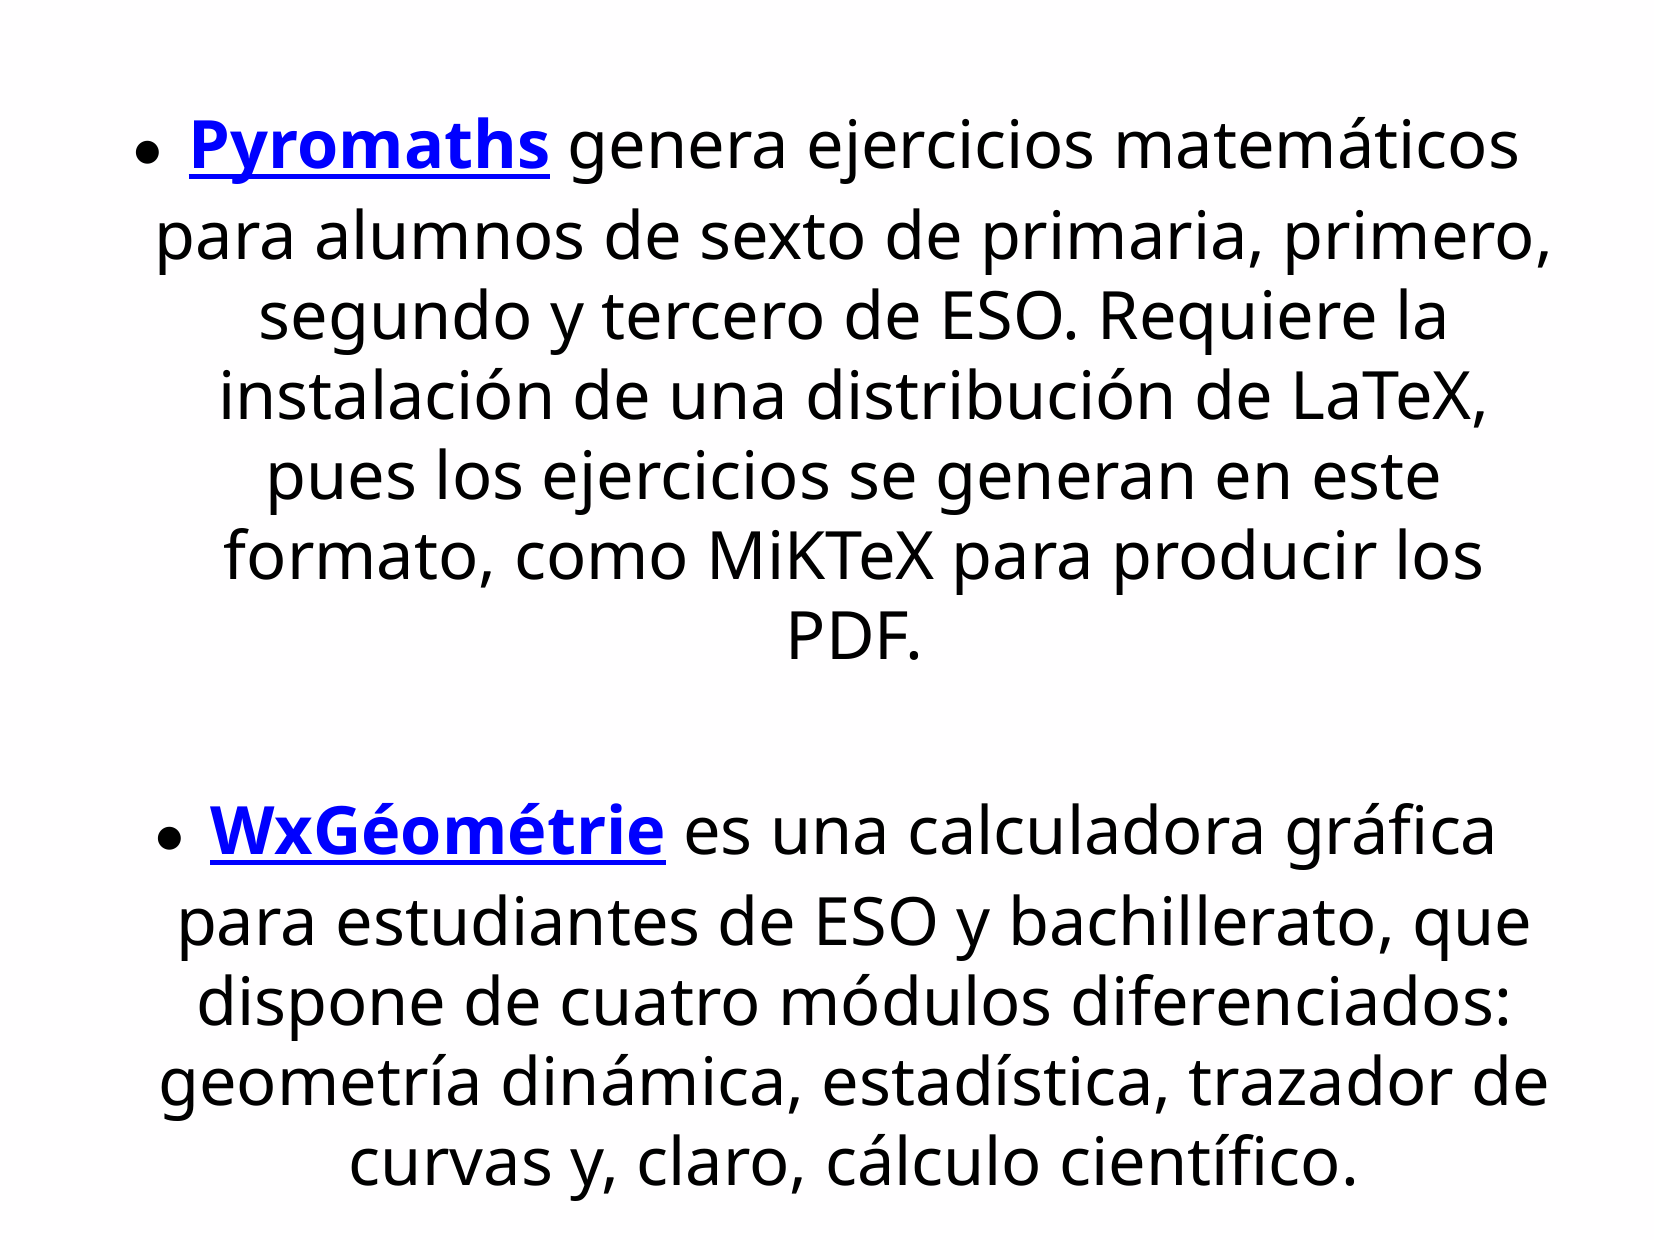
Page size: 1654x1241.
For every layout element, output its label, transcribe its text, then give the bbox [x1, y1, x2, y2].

list Pyromaths genera ejercicios matemáticos para alumnos de sexto de primaria, primero, segundo y tercero de ESO. Requiere la instalación de una distribución de LaTeX, pues los ejercicios se generan en este formato, como MiKTeX para producir los PDF. WxGéométrie es una calculadora gráfica para estudiantes de ESO y bachillerato, que dispone de cuatro módulos diferenciados: geometría dinámica, estadística, trazador de curvas y, claro, cálculo científico. [82, 94, 1571, 1182]
